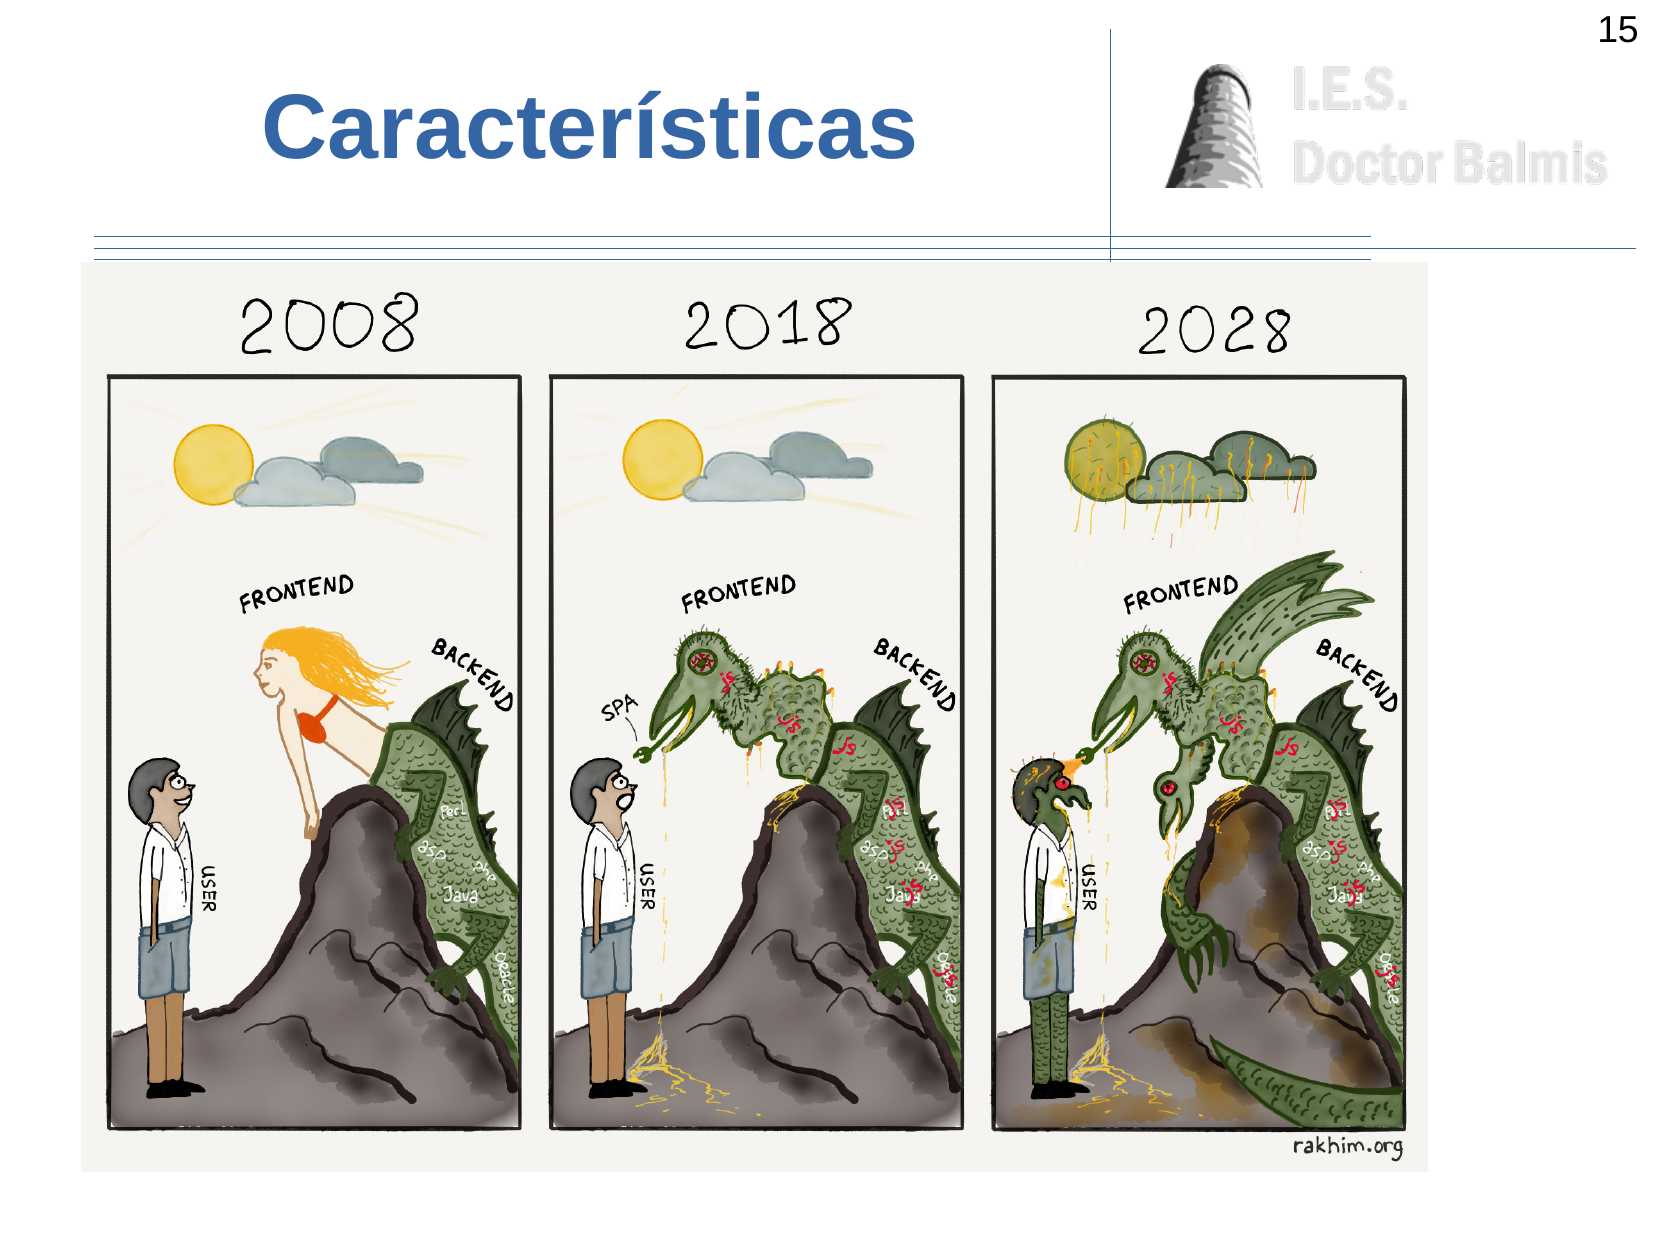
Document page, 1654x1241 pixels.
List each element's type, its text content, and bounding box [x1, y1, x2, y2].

picture [1133, 64, 1619, 188]
picture [81, 262, 1428, 1172]
title Características [118, 23, 1063, 231]
